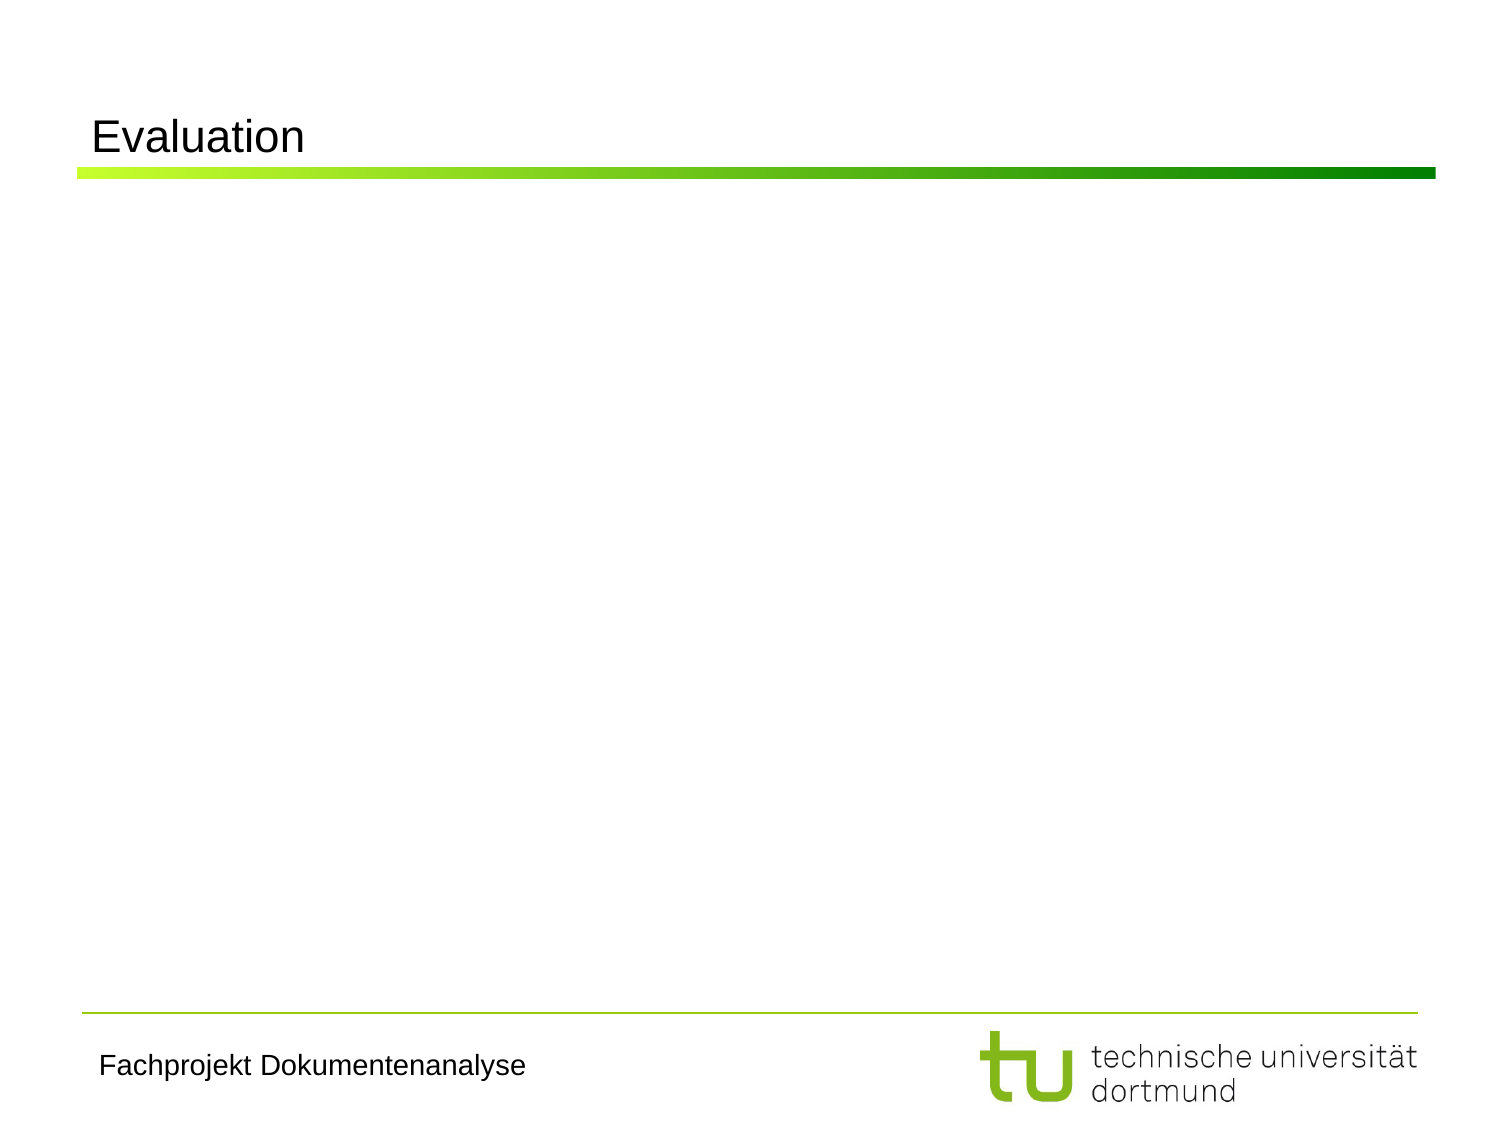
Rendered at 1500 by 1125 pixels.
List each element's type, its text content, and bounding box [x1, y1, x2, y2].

title Evaluation [76, 7, 1418, 170]
picture [980, 1031, 1418, 1111]
